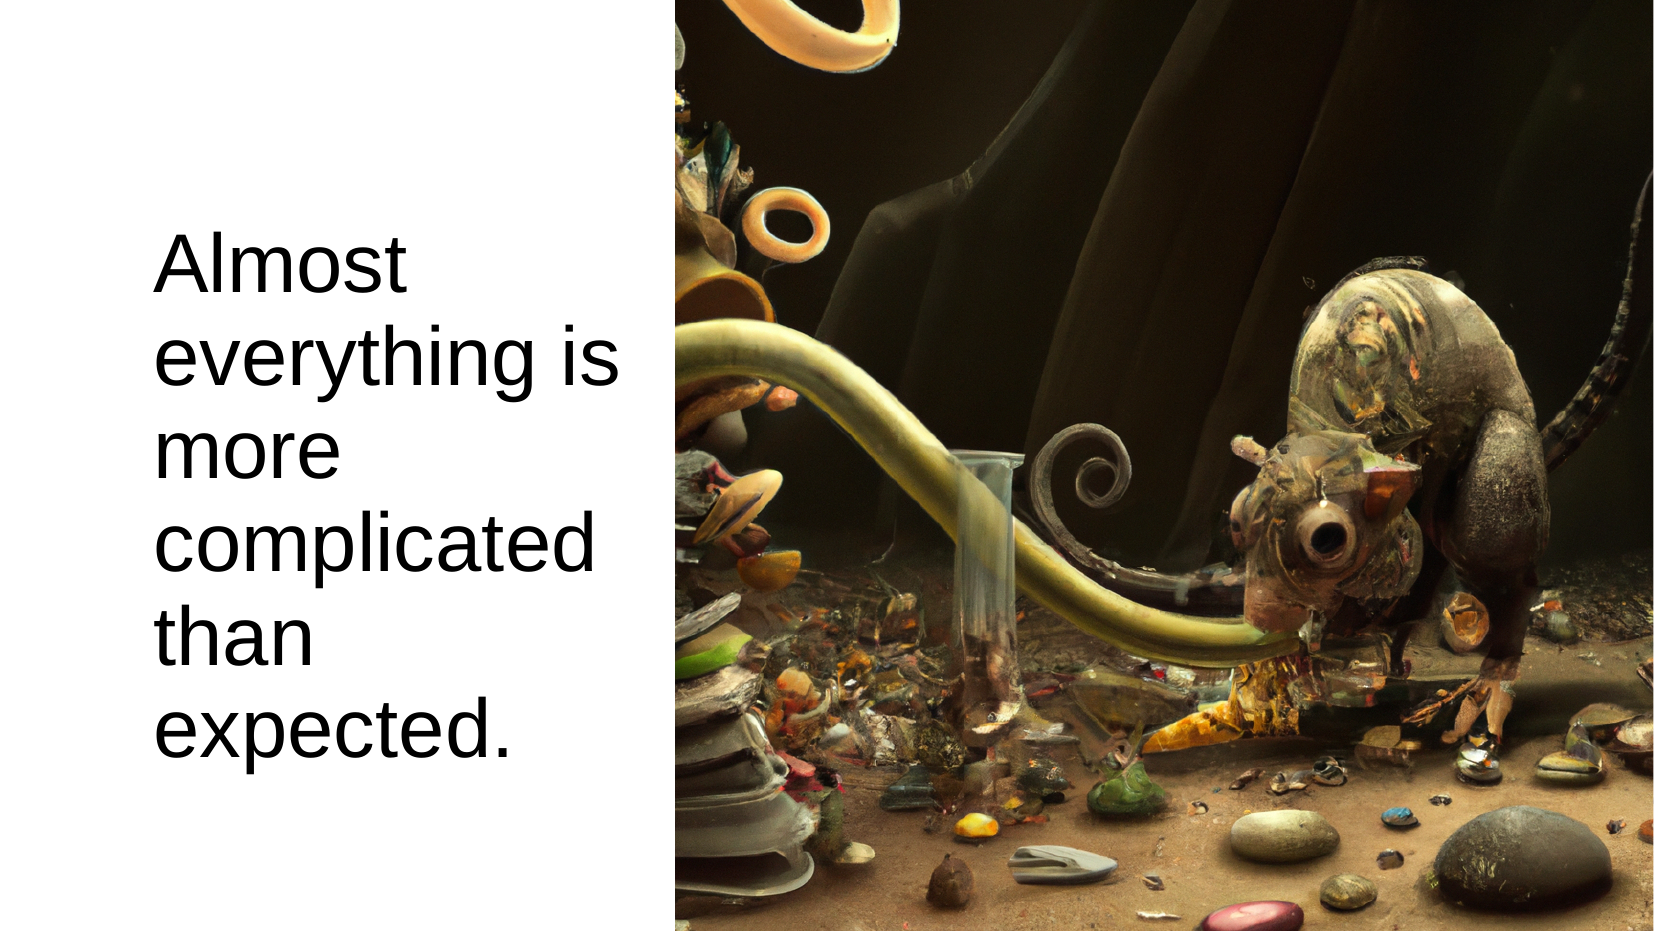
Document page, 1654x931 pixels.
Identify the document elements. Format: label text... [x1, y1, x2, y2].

list Almost everything is more complicated than expected. [82, 217, 638, 788]
picture [675, 0, 1654, 931]
